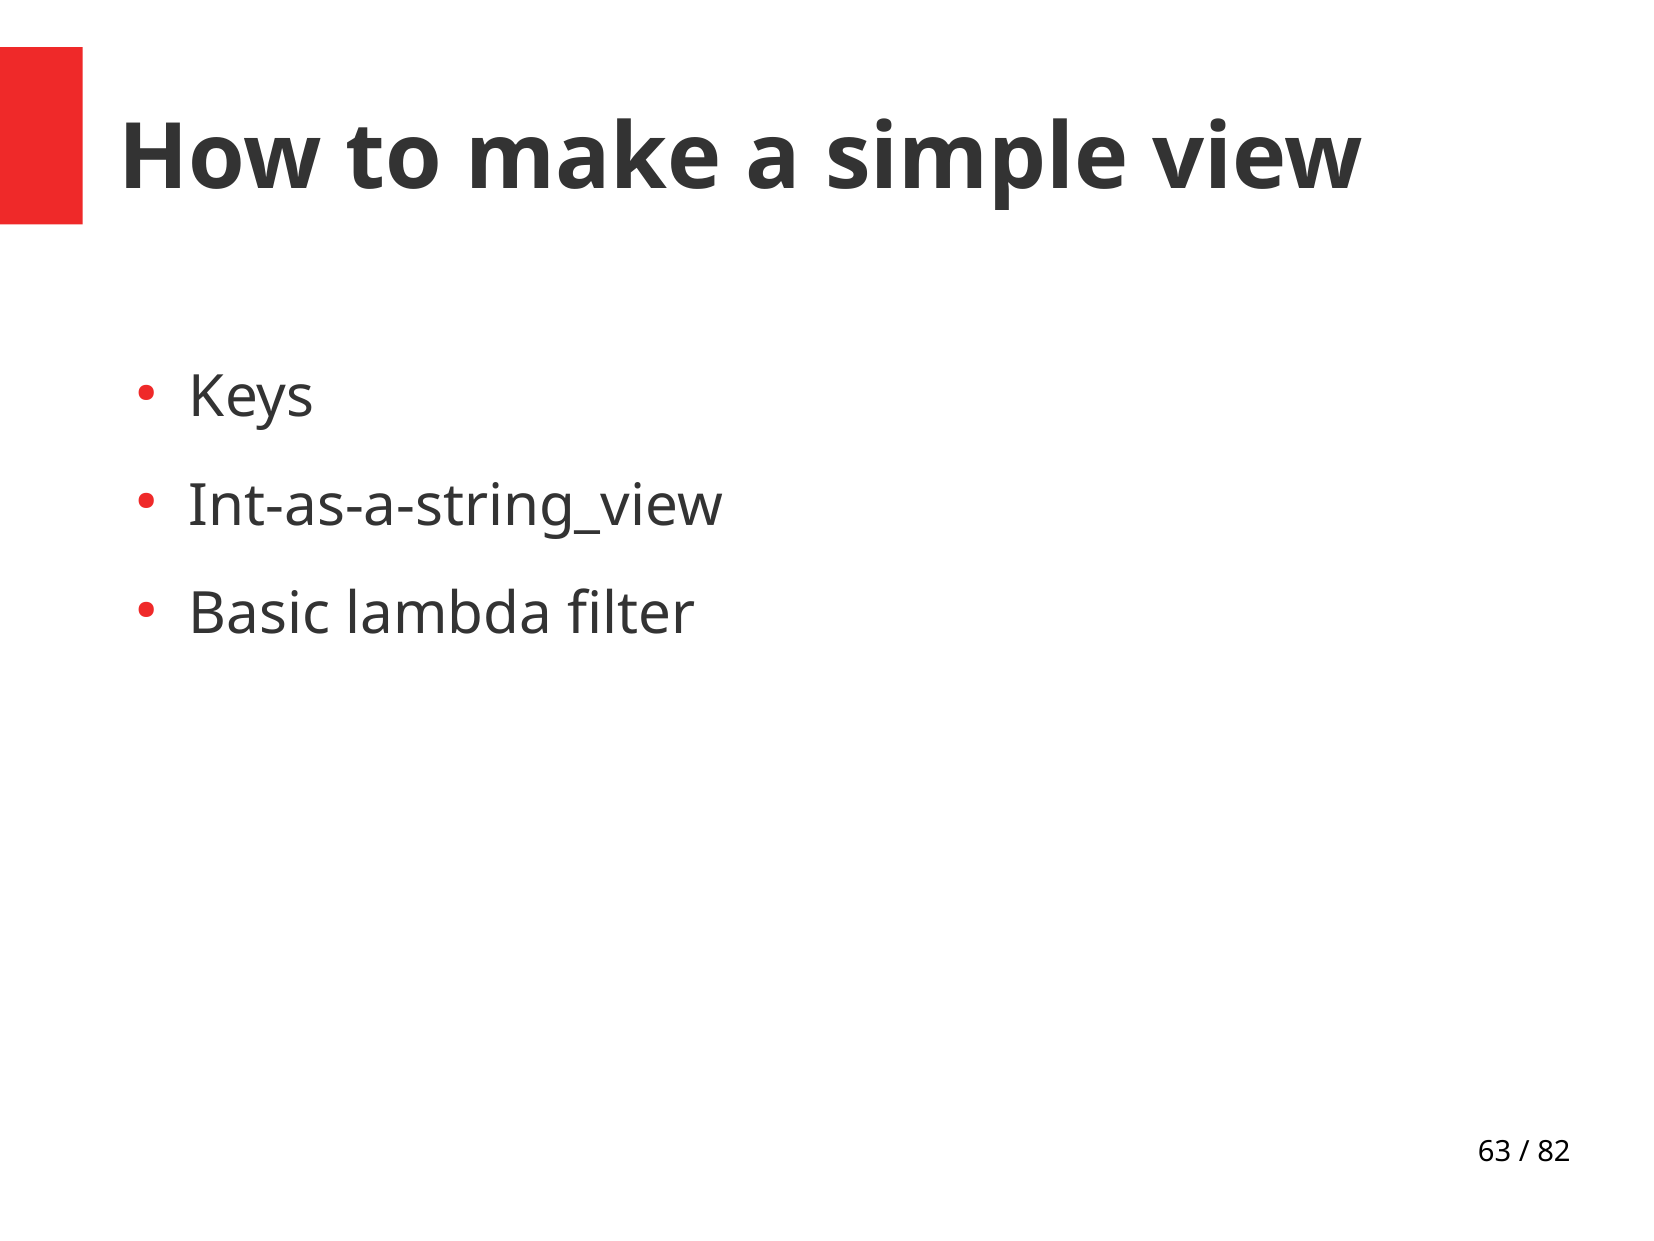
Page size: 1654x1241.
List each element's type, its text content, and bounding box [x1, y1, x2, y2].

list Keys Int-as-a-string_view Basic lambda filter [118, 354, 1536, 1074]
title How to make a simple view [118, 49, 1571, 257]
